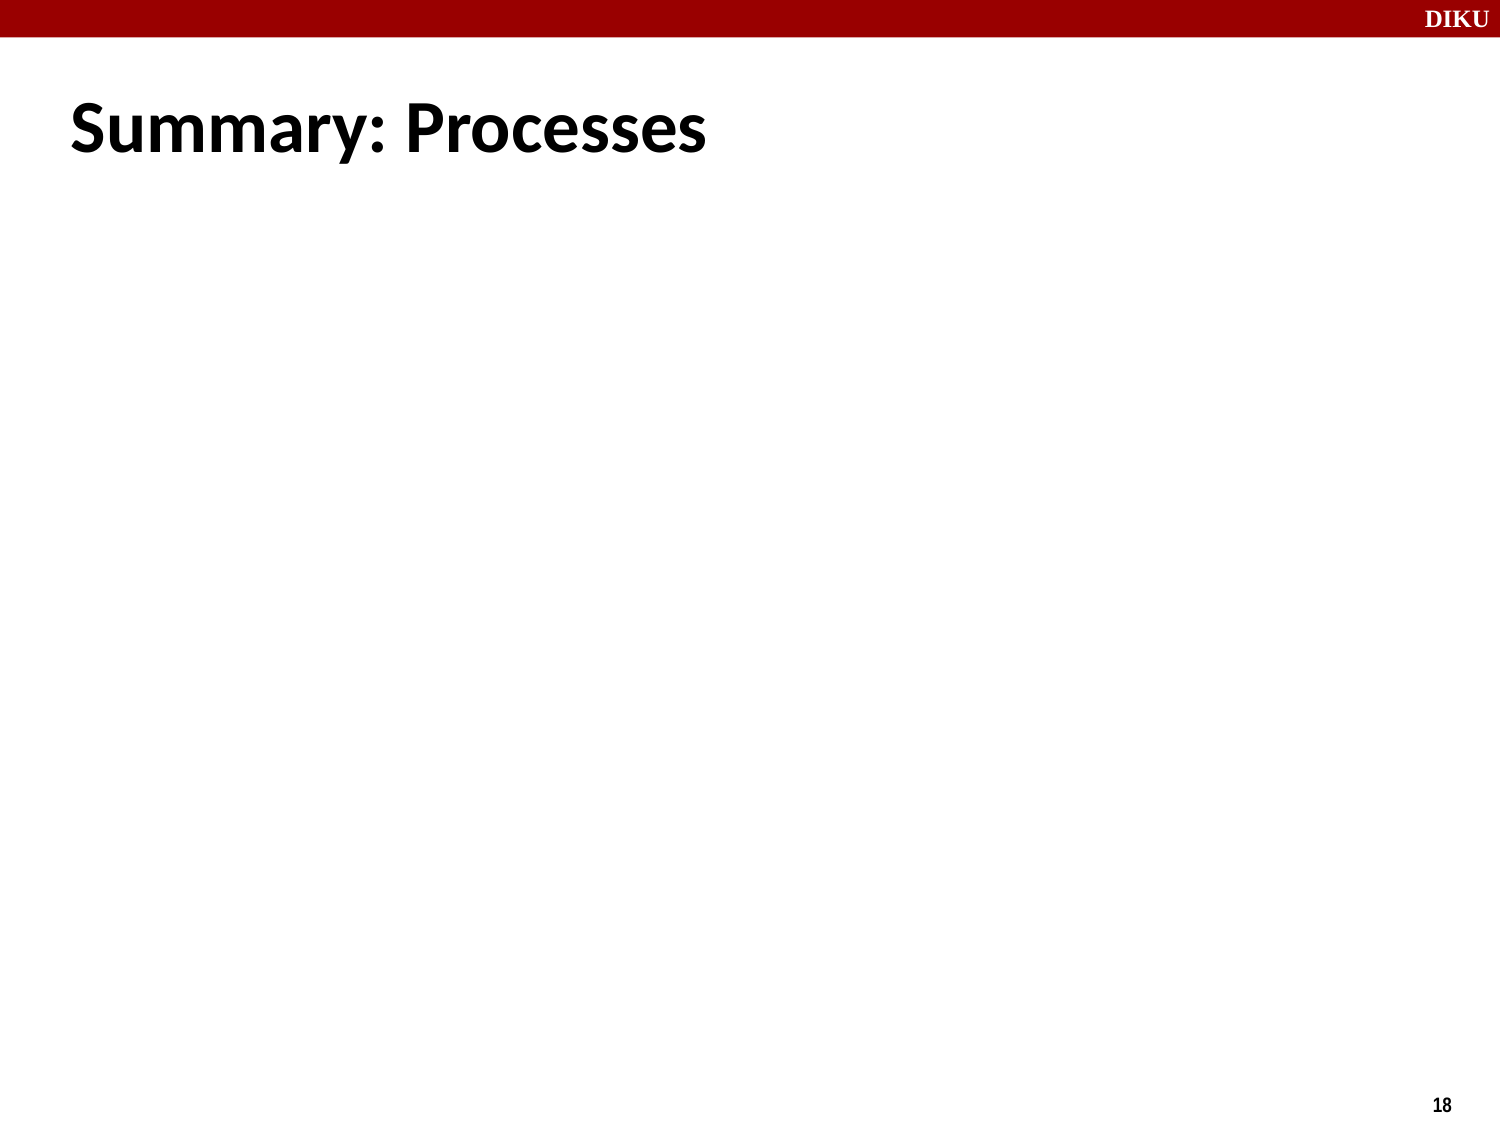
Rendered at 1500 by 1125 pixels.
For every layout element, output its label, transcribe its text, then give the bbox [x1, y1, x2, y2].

text_box Summary: Processes [55, 75, 917, 169]
